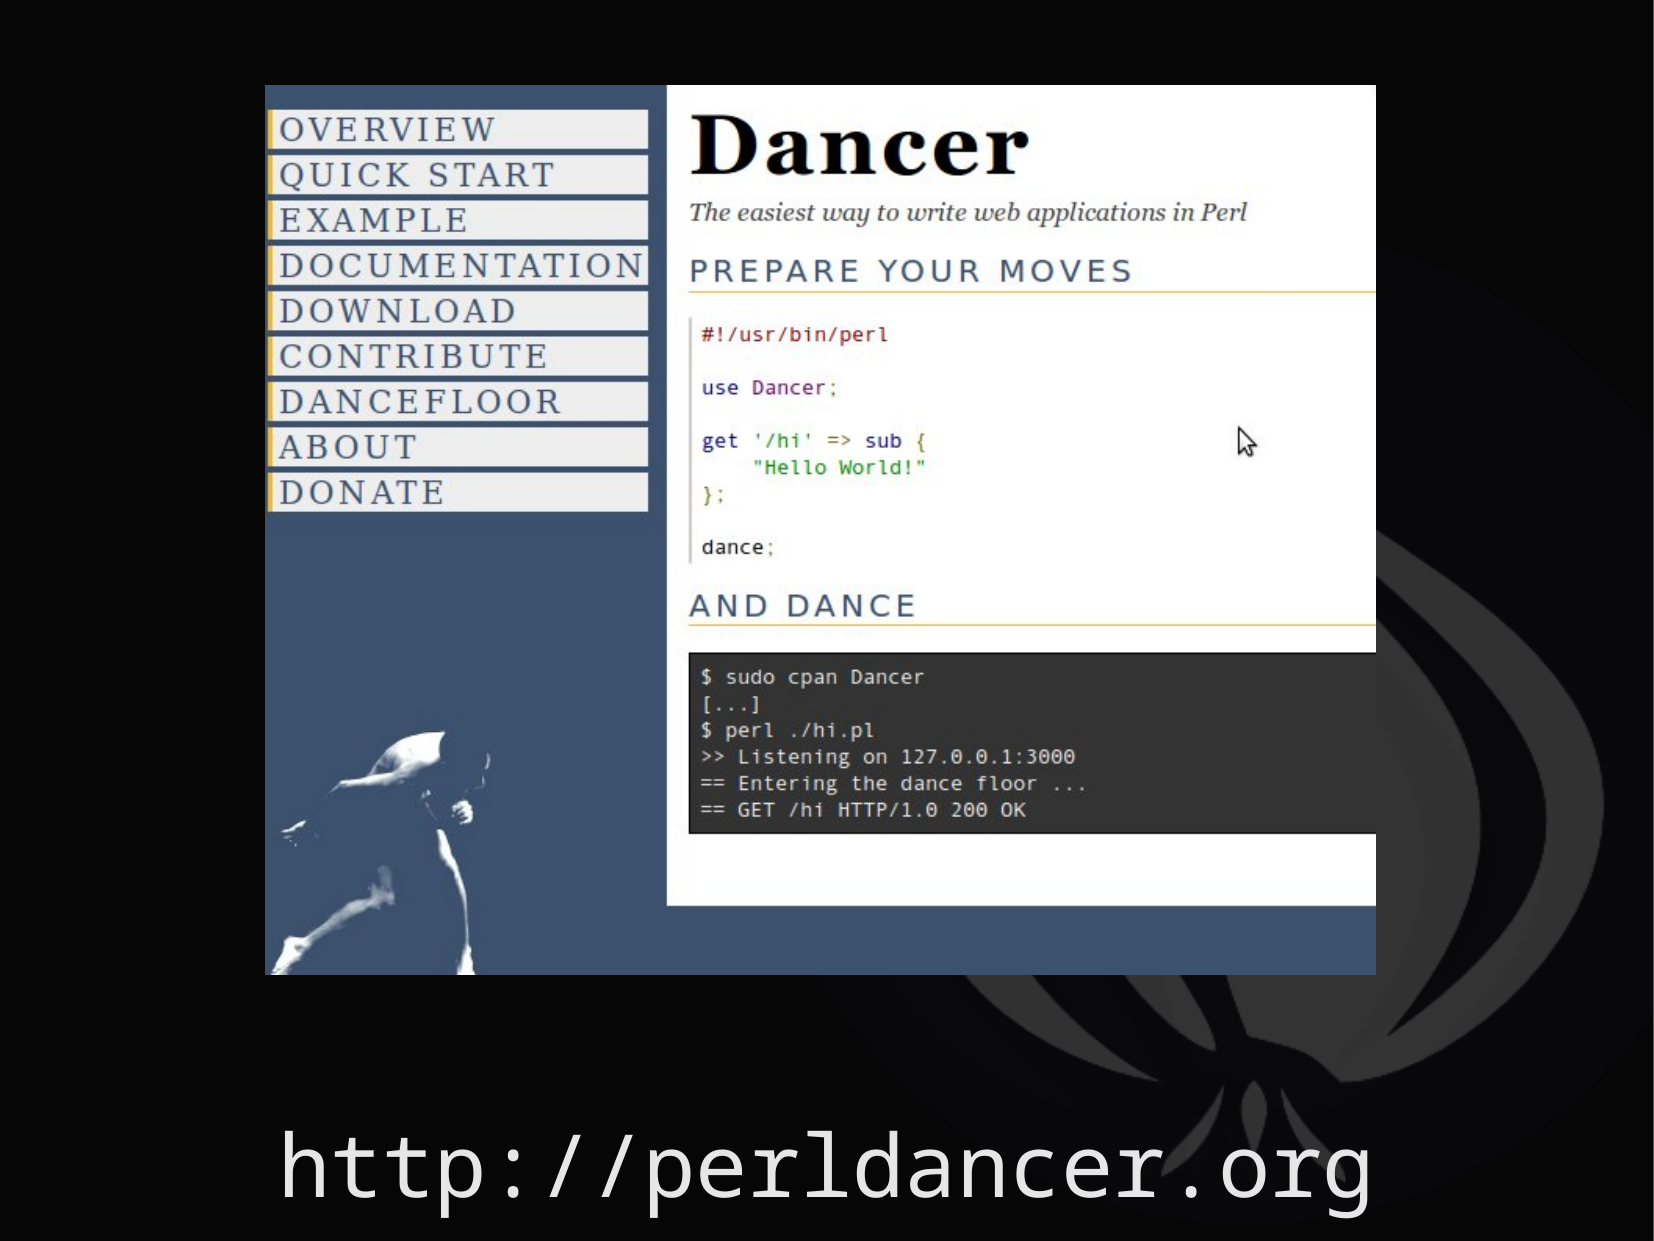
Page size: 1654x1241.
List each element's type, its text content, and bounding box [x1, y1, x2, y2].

picture [265, 85, 1376, 975]
picture [0, 0, 1654, 1241]
list http://perldancer.org [82, 59, 1571, 1241]
